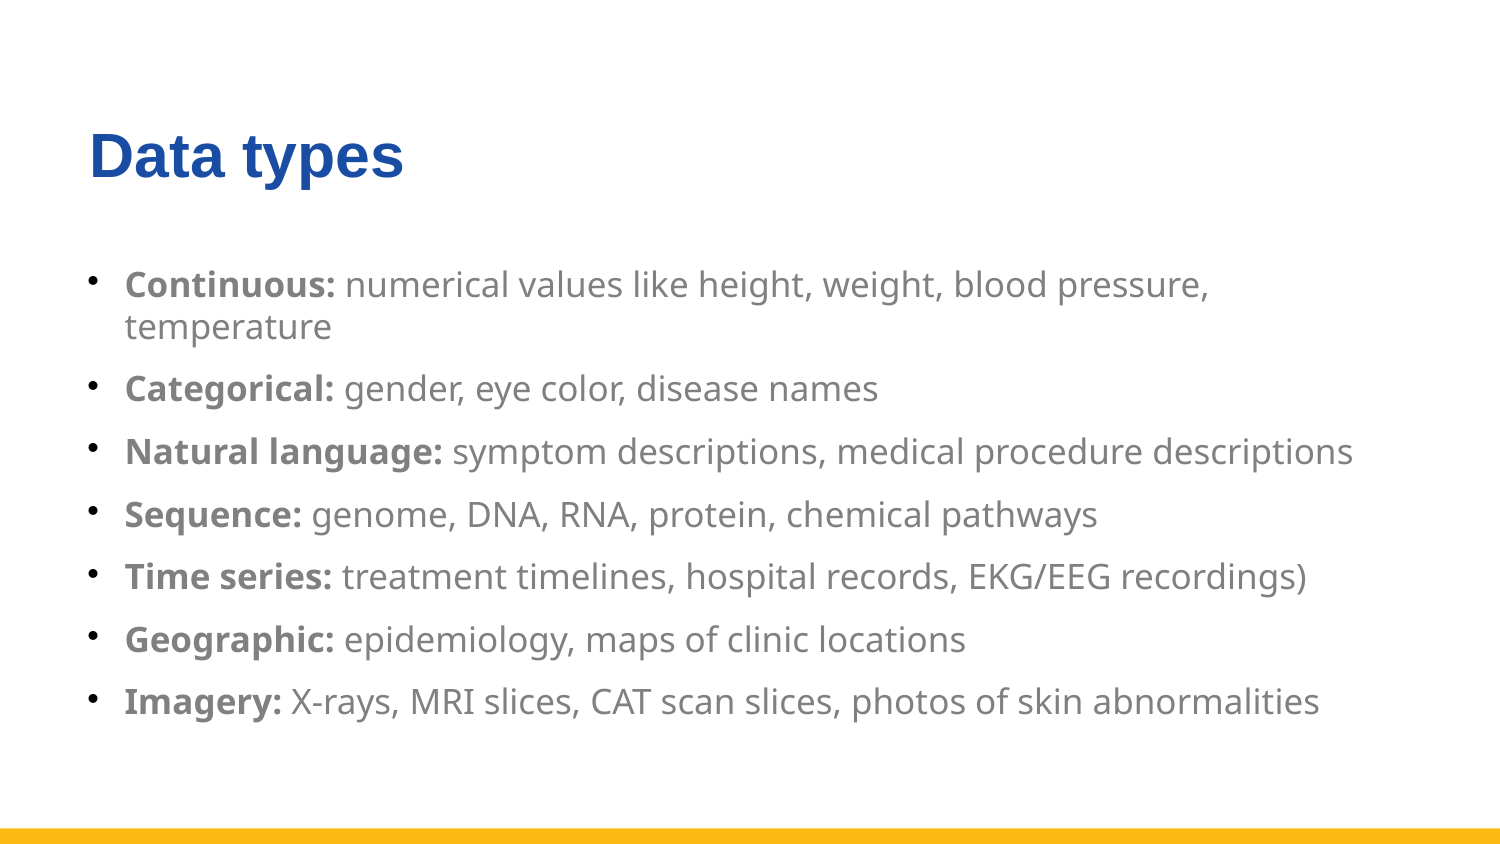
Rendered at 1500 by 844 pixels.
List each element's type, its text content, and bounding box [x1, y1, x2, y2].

text_box Continuous: numerical values like height, weight, blood pressure, temperature Categorical: gender, eye color, disease names Natural language: symptom descriptions, medical procedure descriptions Sequence: genome, DNA, RNA, protein, chemical pathways Time series: treatment timelines, hospital records, EKG/EEG recordings) Geographic: epidemiology, maps of clinic locations Imagery: X-rays, MRI slices, CAT scan slices, photos of skin abnormalities [74, 262, 1380, 752]
text_box Data types [75, 0, 1425, 197]
